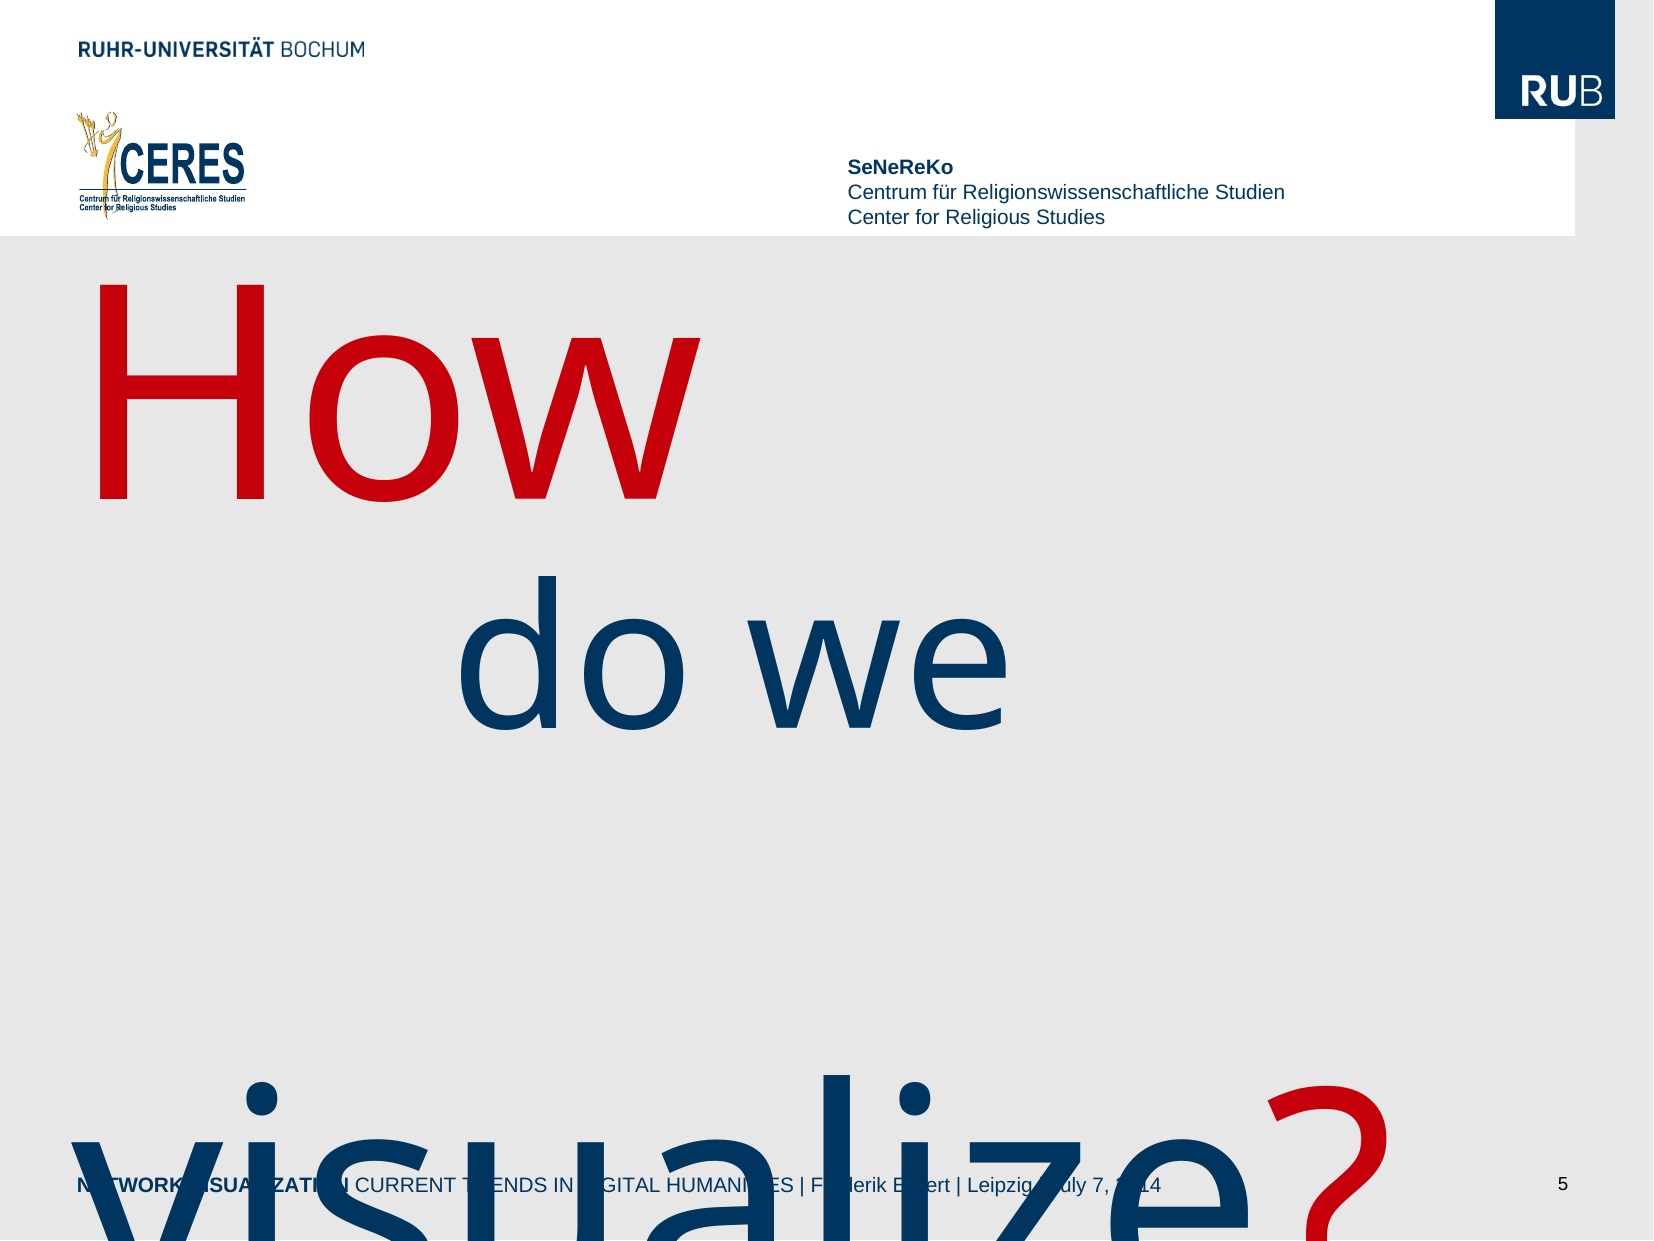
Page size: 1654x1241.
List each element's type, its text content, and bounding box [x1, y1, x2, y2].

subtitle How do we visualize? [71, 269, 1571, 1074]
picture [1495, 0, 1615, 119]
picture [79, 37, 364, 57]
